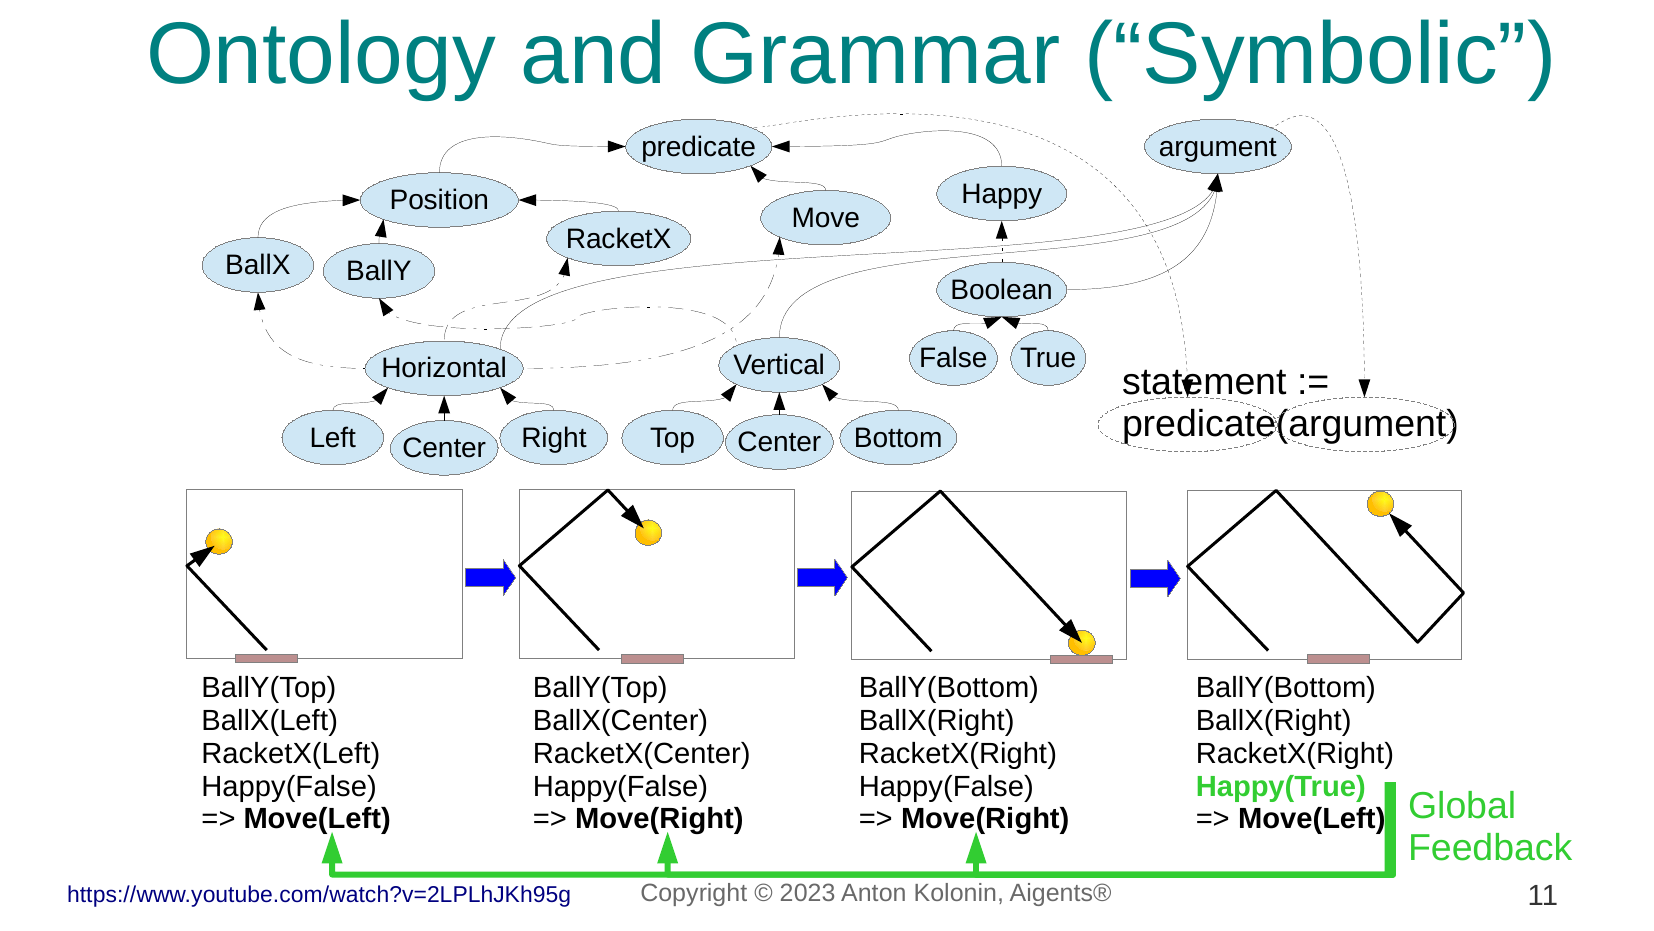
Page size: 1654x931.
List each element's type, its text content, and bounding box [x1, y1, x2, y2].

text_box Center [725, 414, 834, 470]
text_box [797, 559, 848, 596]
text_box [1050, 630, 1113, 663]
text_box [465, 559, 516, 596]
text_box [205, 528, 233, 555]
text_box Vertical [718, 337, 840, 393]
text_box Ontology and Grammar (“Symbolic”) [0, 1, 1654, 104]
text_box RacketX [546, 211, 691, 266]
text_box argument [1144, 119, 1292, 174]
text_box Right [499, 410, 608, 465]
text_box False [909, 330, 998, 386]
text_box [1307, 654, 1370, 663]
text_box Left [281, 410, 384, 465]
text_box [1367, 491, 1394, 517]
text_box Boolean [936, 262, 1067, 317]
text_box predicate [625, 119, 772, 174]
text_box https://www.youtube.com/watch?v=2LPLhJKh95g [52, 874, 587, 915]
text_box [235, 654, 298, 663]
text_box Center [390, 420, 499, 476]
text_box BallY(Bottom) BallX(Right) RacketX(Right) Happy(False) => Move(Right) [843, 663, 1135, 871]
text_box BallY(Top) BallX(Left) RacketX(Left) Happy(False) => Move(Left) [186, 663, 477, 874]
text_box [621, 654, 684, 663]
text_box Global Feedback [1393, 776, 1596, 876]
text_box Happy [936, 166, 1067, 221]
text_box statement := predicate(argument) [1107, 352, 1494, 469]
text_box Horizontal [364, 341, 524, 396]
text_box Position [360, 172, 519, 228]
text_box [635, 519, 662, 546]
text_box True [1010, 330, 1086, 386]
text_box Bottom [839, 410, 957, 465]
text_box BallY [323, 243, 435, 299]
text_box [1130, 560, 1181, 597]
text_box Top [621, 410, 724, 465]
text_box BallY(Bottom) BallX(Right) RacketX(Right) Happy(True) => Move(Left) [1181, 663, 1472, 871]
text_box BallX [202, 237, 314, 293]
text_box BallY(Top) BallX(Center) RacketX(Center) Happy(False) => Move(Right) [518, 663, 817, 871]
text_box Move [760, 190, 891, 245]
